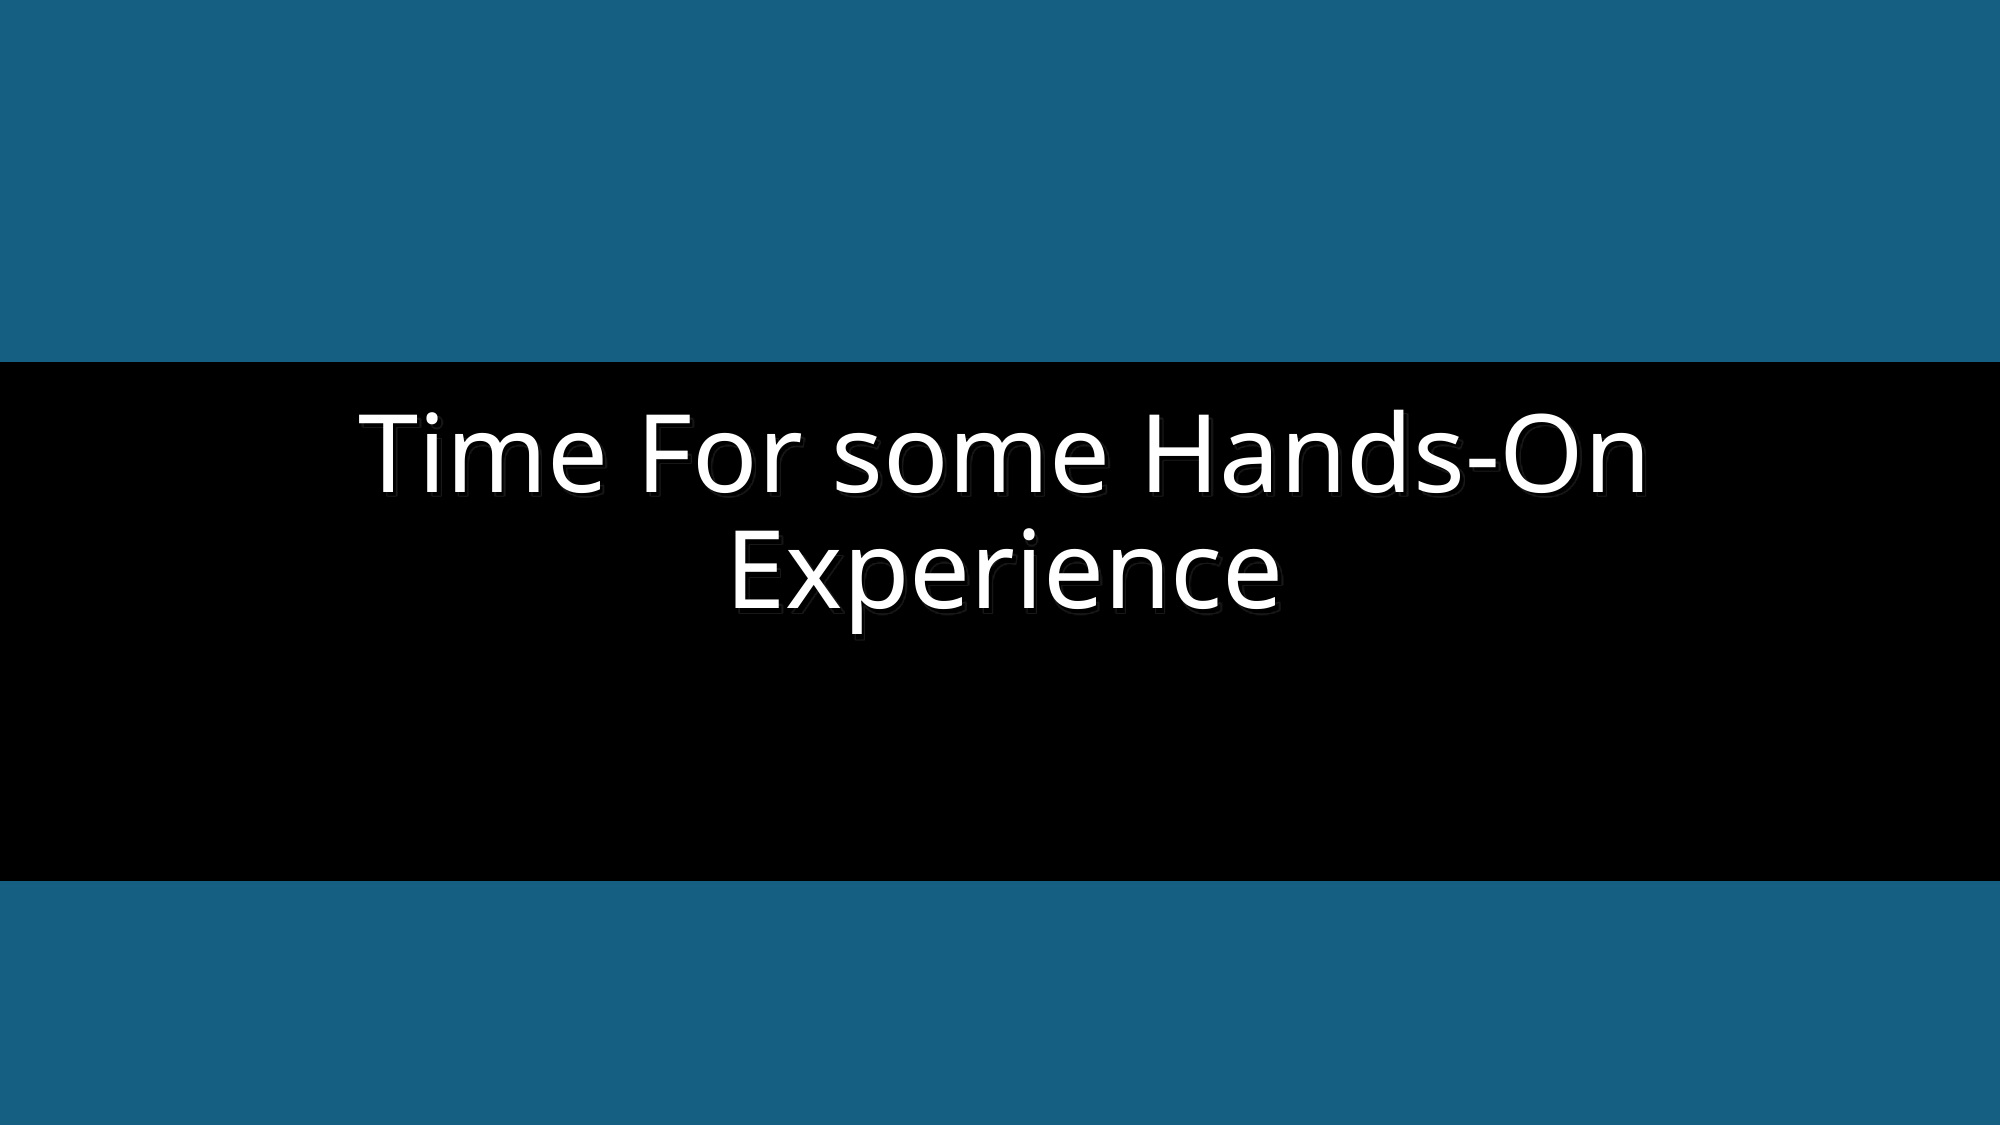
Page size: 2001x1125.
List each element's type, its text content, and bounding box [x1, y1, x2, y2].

text_box [0, 0, 2000, 1125]
title Time For some Hands-On Experience [180, 53, 1831, 640]
